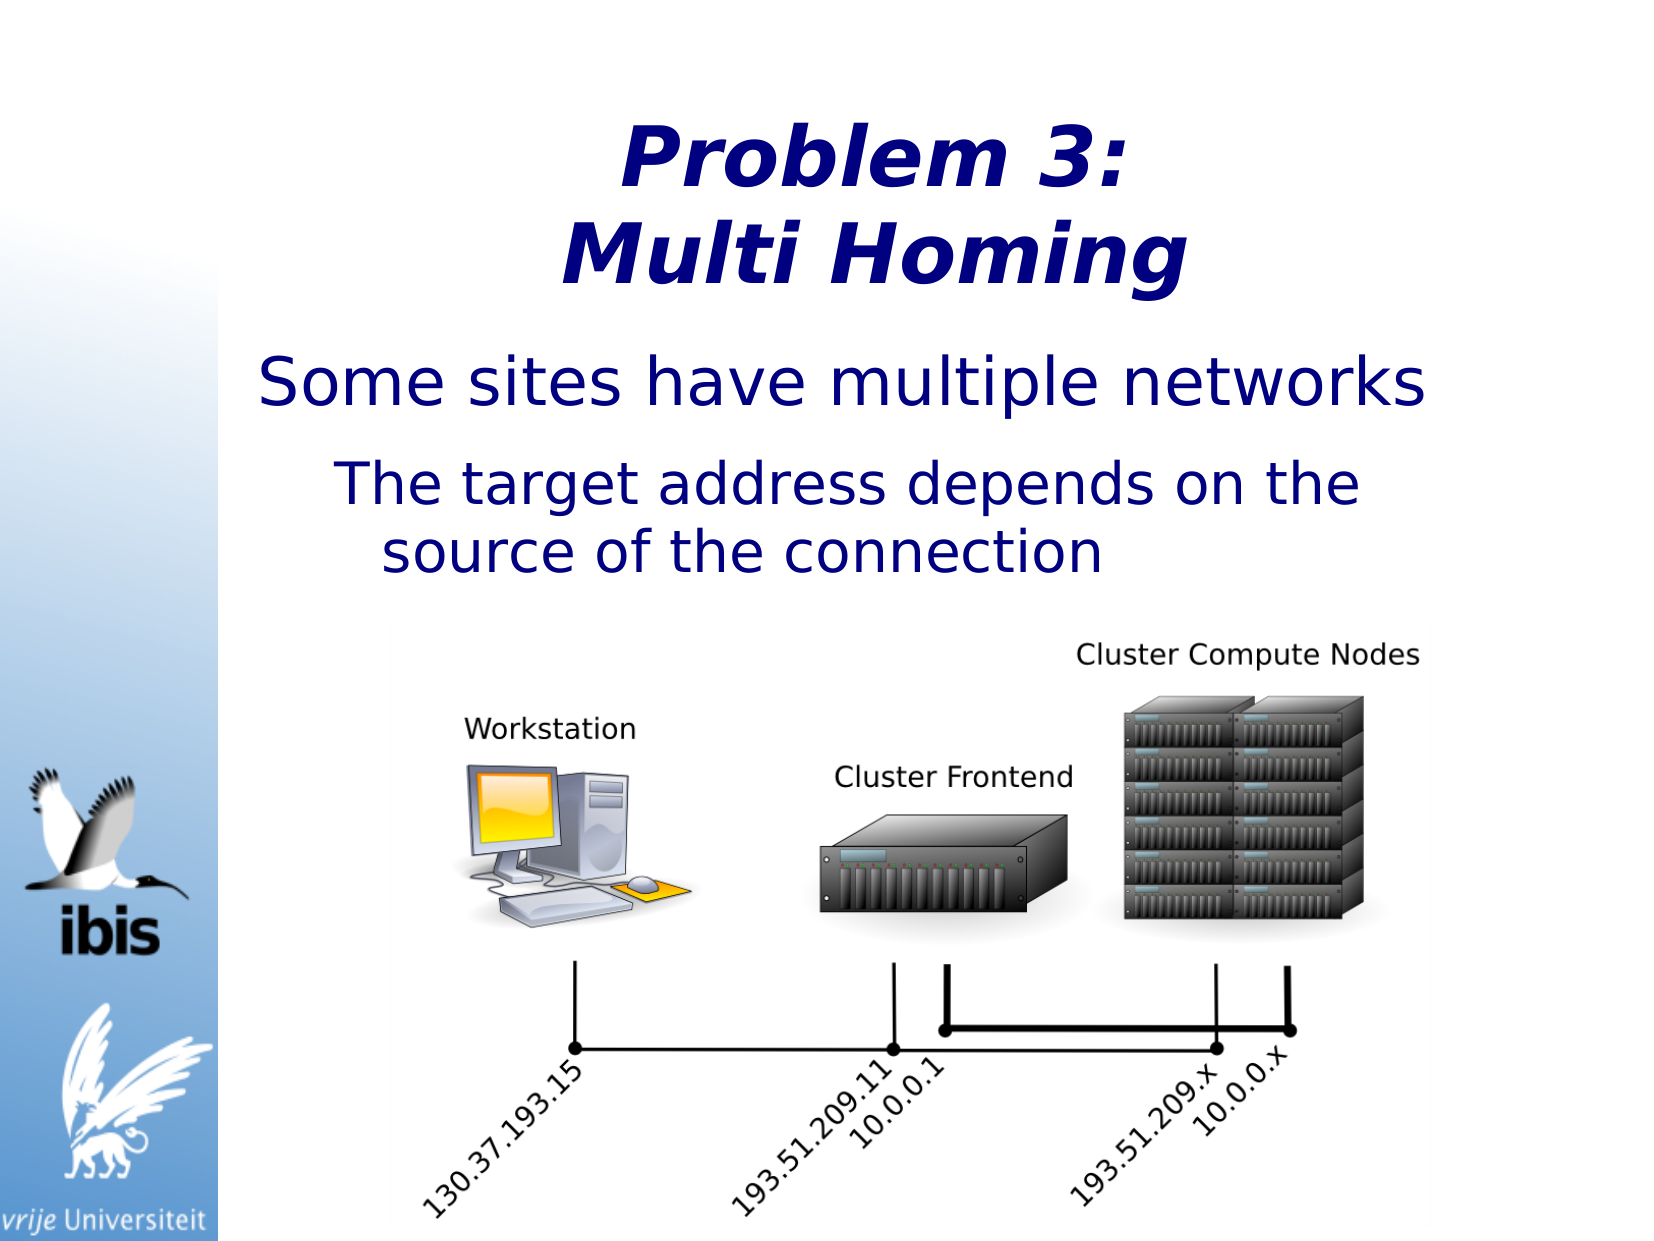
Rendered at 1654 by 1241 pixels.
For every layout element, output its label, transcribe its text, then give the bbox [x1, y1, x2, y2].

title Problem 3: Multi Homing [219, 102, 1534, 311]
picture [0, 0, 218, 1241]
picture [390, 623, 1432, 1228]
list Some sites have multiple networks The target address depends on the source of the connection [240, 343, 1537, 1194]
